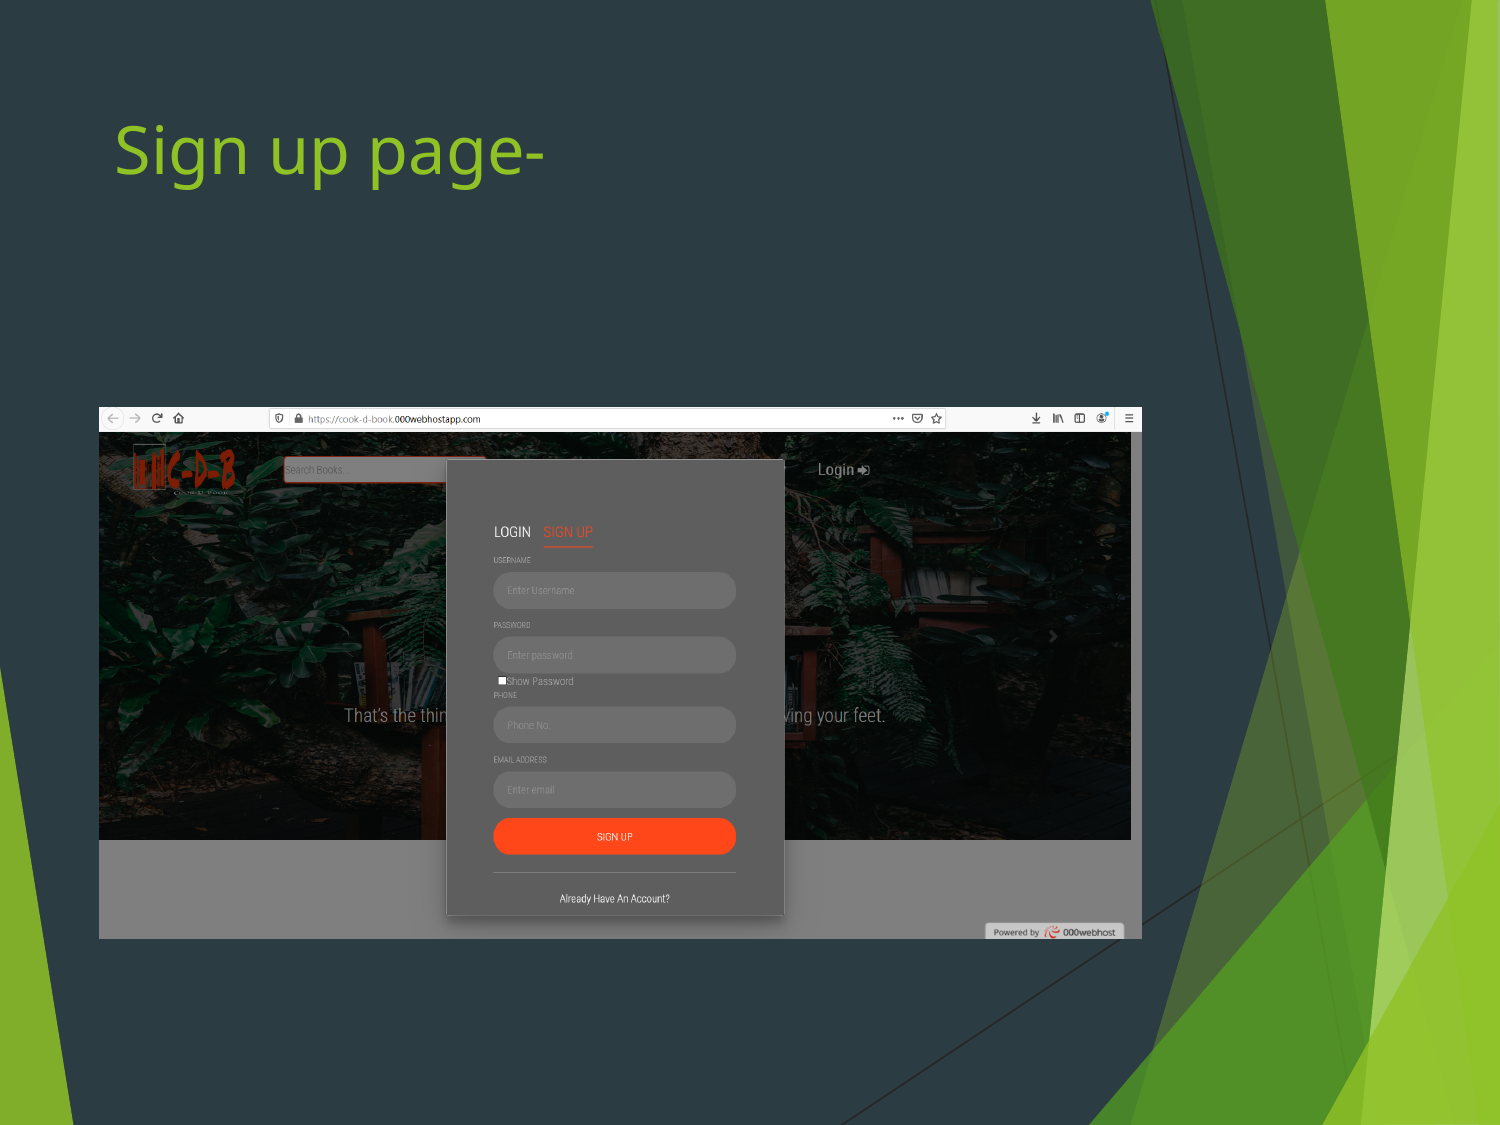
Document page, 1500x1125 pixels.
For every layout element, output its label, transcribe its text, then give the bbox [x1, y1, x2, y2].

title Sign up page- [99, 99, 1142, 317]
picture [99, 407, 1142, 939]
